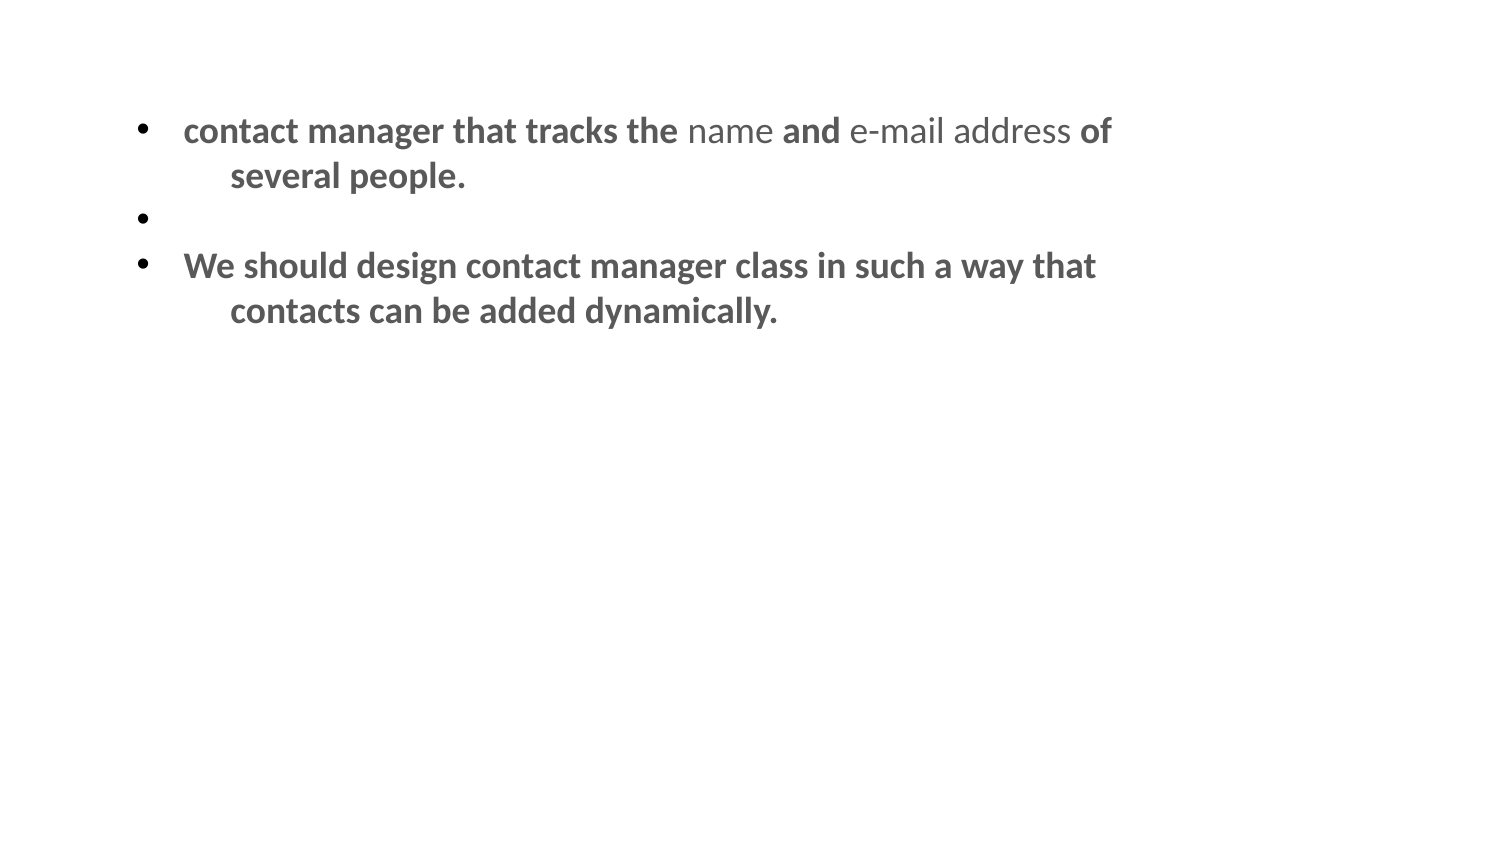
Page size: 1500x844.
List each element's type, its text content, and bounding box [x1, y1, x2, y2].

text_box contact manager that tracks the name and e-mail address of several people. We should design contact manager class in such a way that contacts can be added dynamically. [122, 98, 1161, 338]
